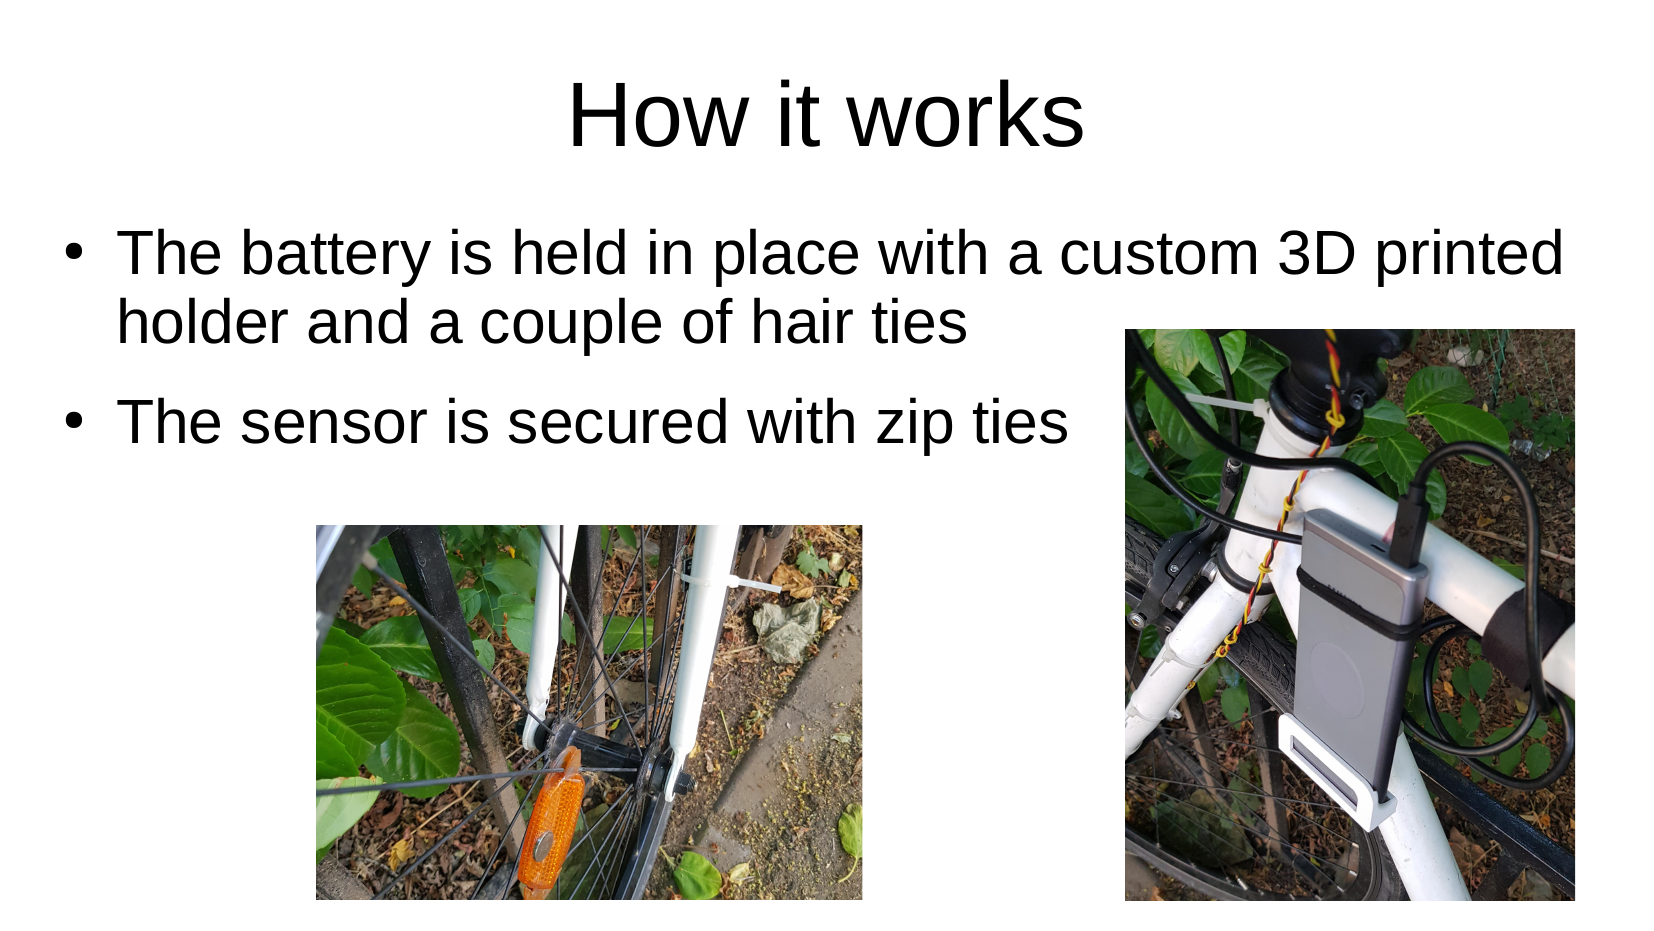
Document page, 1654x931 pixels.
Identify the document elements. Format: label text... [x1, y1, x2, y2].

picture [300, 525, 863, 900]
title How it works [82, 37, 1571, 193]
list The battery is held in place with a custom 3D printed holder and a couple of hair ties The sensor is secured with zip ties [45, 217, 1613, 713]
picture [1125, 329, 1576, 901]
